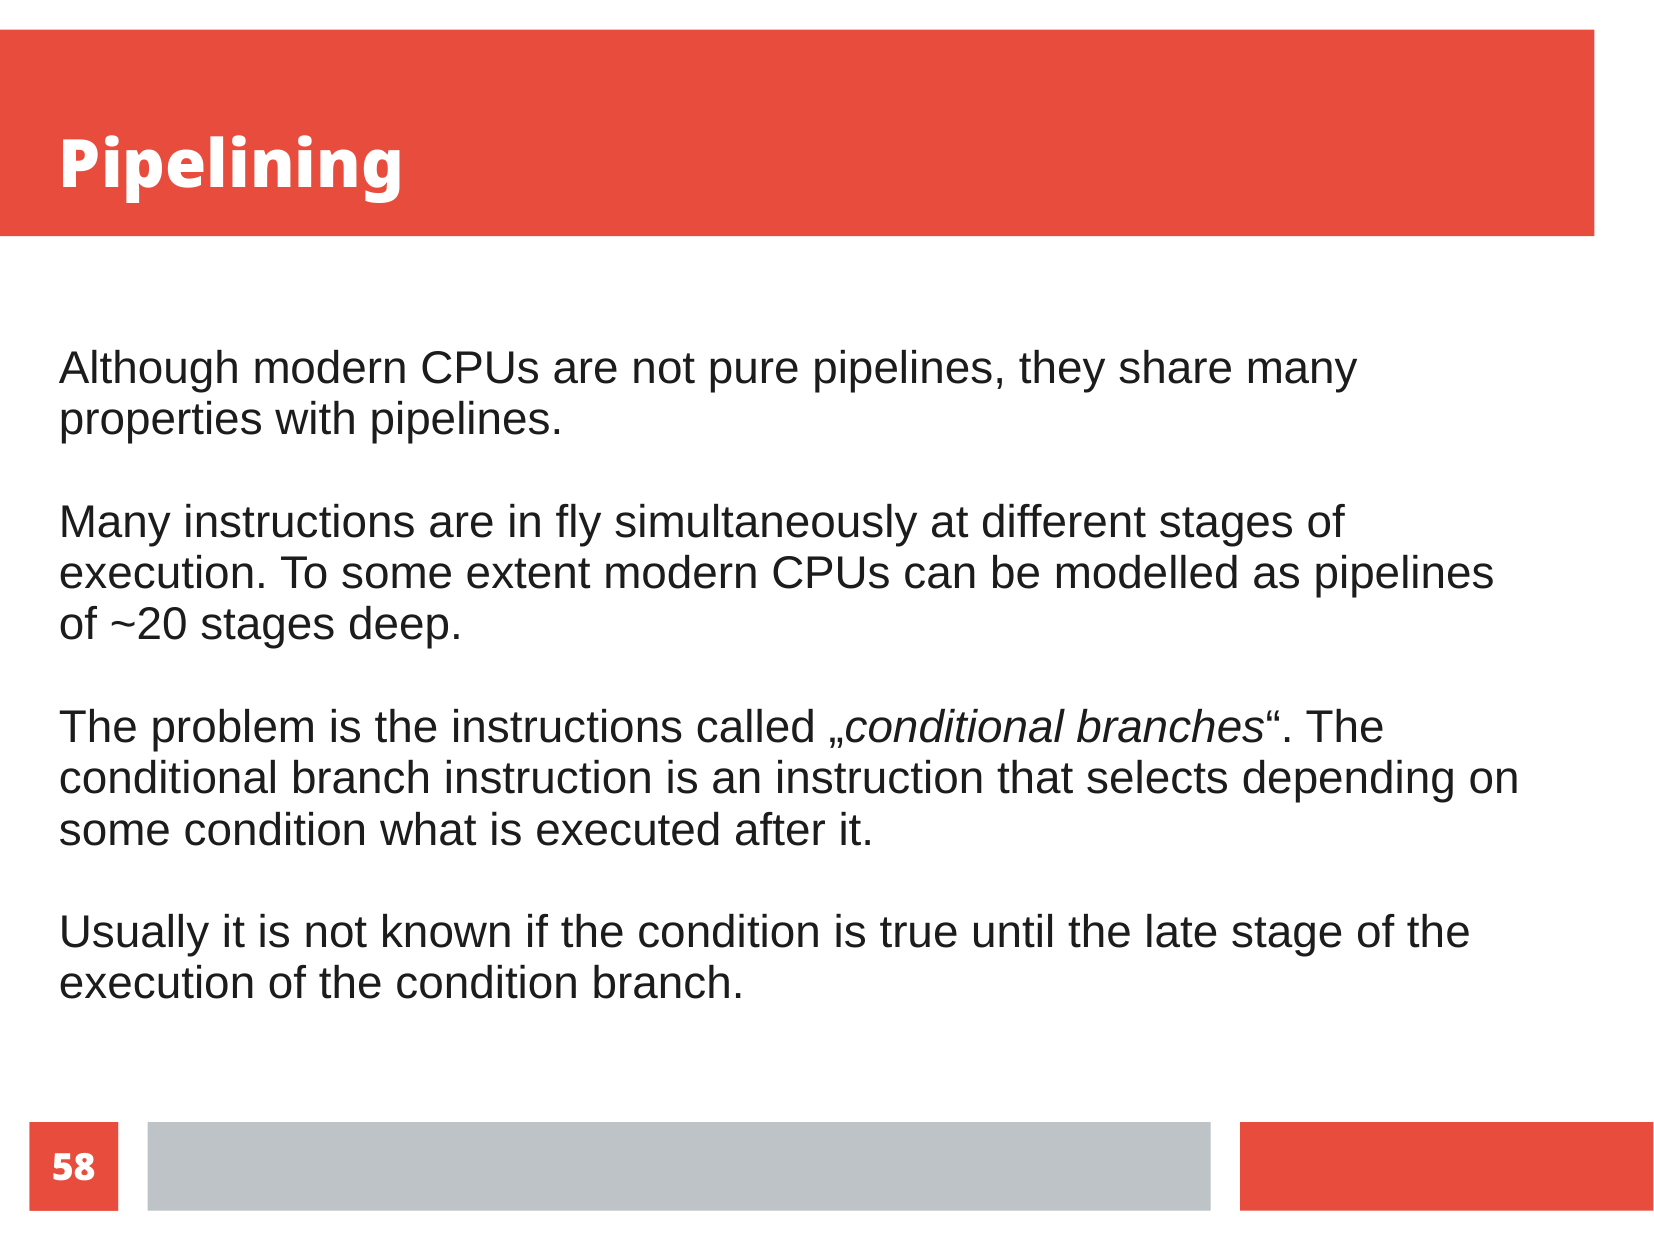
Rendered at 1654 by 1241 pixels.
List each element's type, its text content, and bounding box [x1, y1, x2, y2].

text_box Although modern CPUs are not pure pipelines, they share many properties with pipelines. Many instructions are in fly simultaneously at different stages of execution. To some extent modern CPUs can be modelled as pipelines of ~20 stages deep. The problem is the instructions called „conditional branches“. The conditional branch instruction is an instruction that selects depending on some condition what is executed after it. Usually it is not known if the condition is true until the late stage of the execution of the condition branch. [59, 342, 1524, 1040]
title Pipelining [59, 59, 1595, 207]
